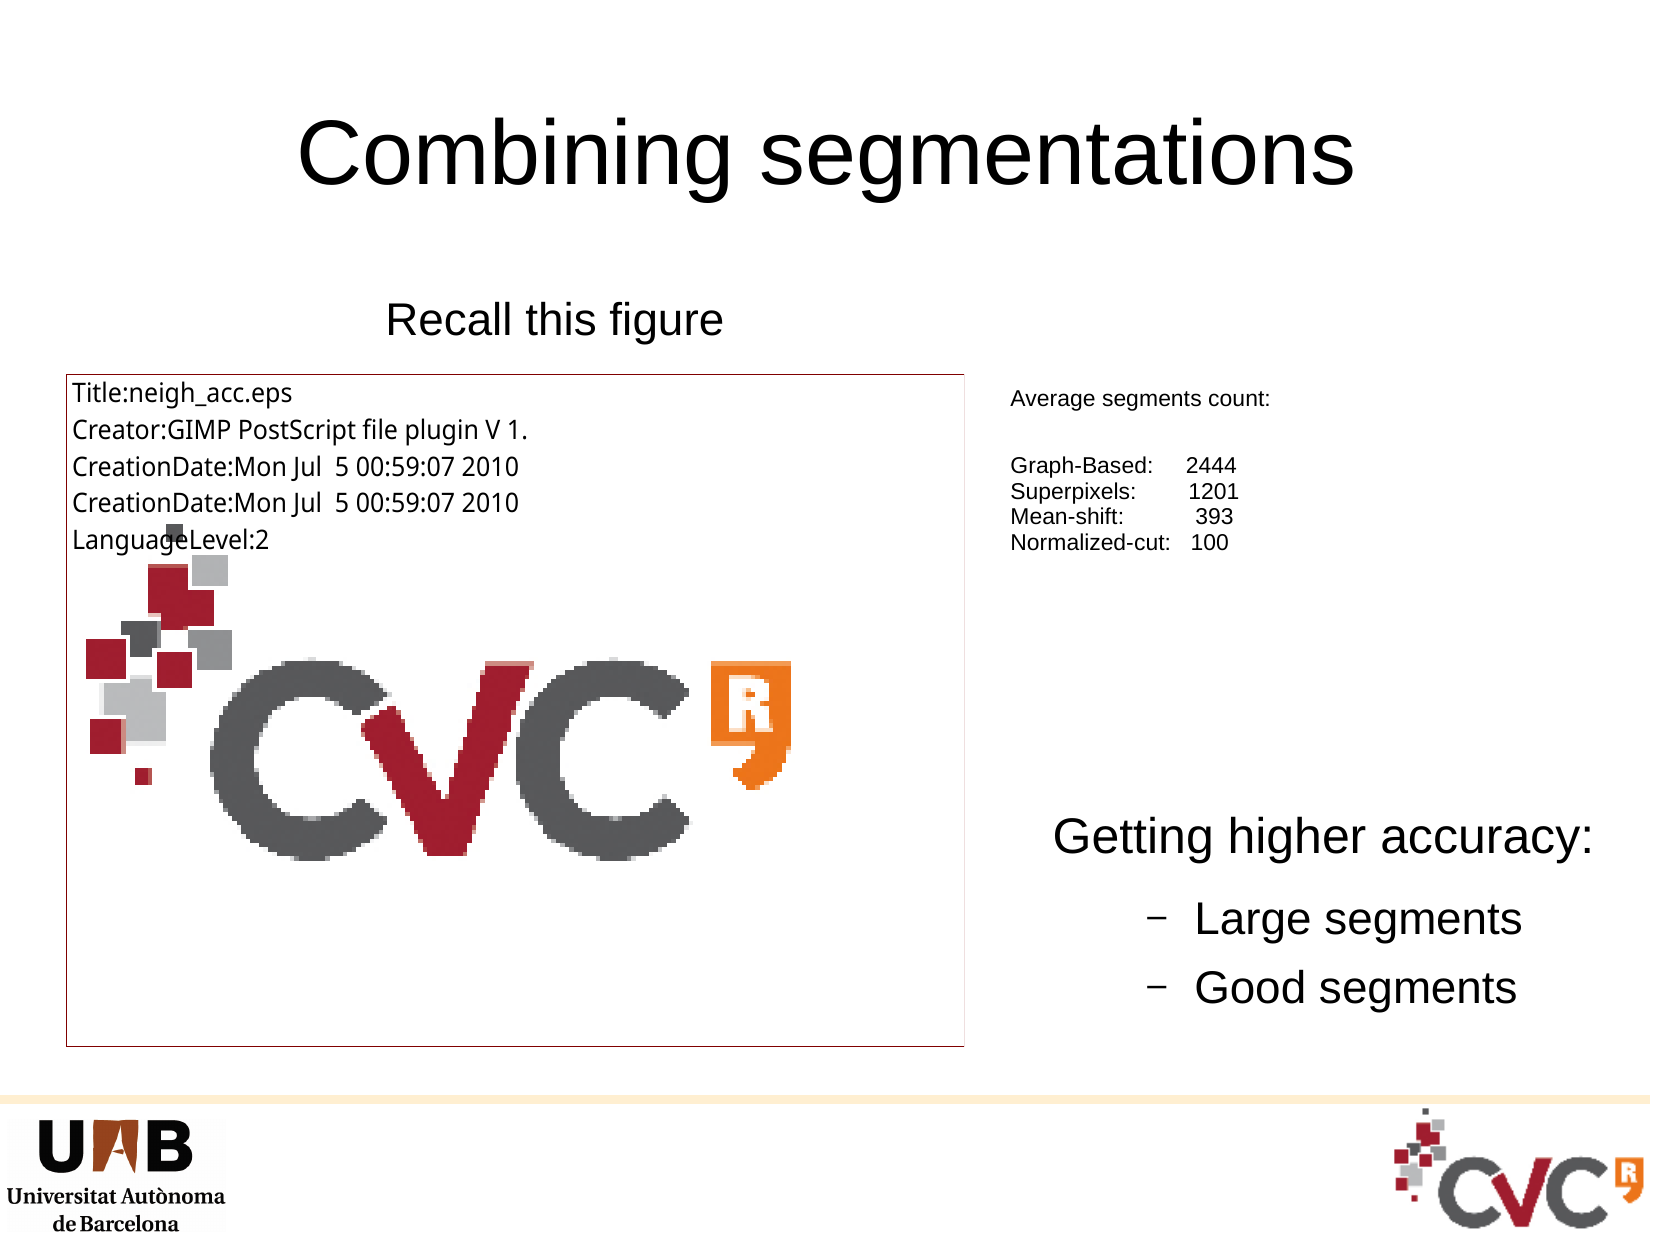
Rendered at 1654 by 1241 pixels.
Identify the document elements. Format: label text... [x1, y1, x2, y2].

text_box Average segments count: Graph-Based: 2444 Superpixels: 1201 Mean-shift: 393 Normalized-cut: 100 [995, 378, 1313, 563]
picture [7, 1119, 226, 1232]
list Getting higher accuracy: Large segments Good segments [981, 807, 1640, 1059]
list Recall this figure [314, 294, 795, 373]
title Combining segmentations [82, 49, 1571, 257]
picture [1393, 1107, 1650, 1235]
picture [64, 372, 965, 1047]
